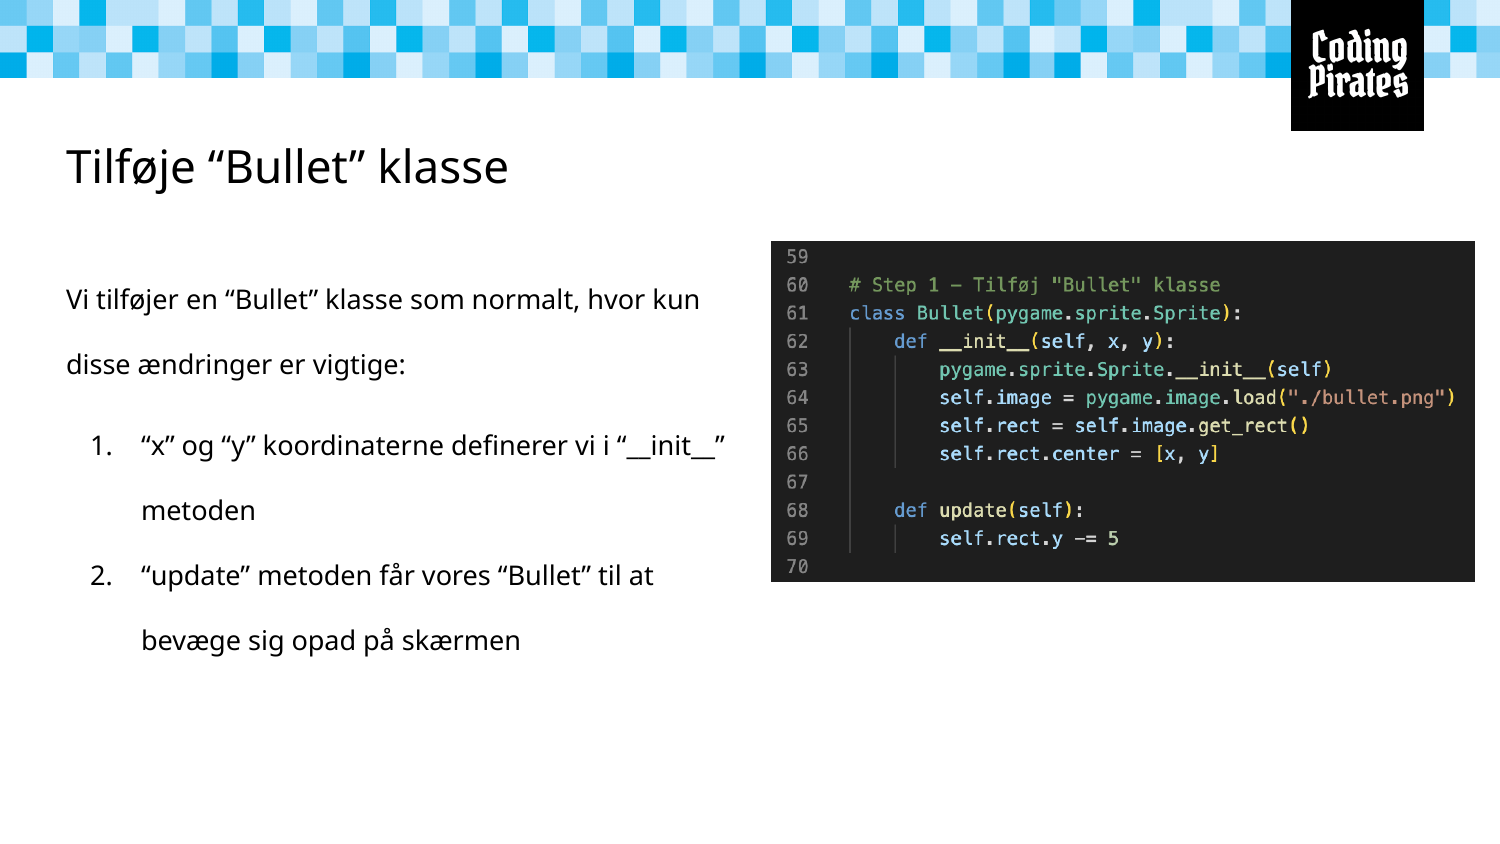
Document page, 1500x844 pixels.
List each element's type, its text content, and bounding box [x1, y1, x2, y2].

title Tilføje “Bullet” klasse [51, 123, 1388, 217]
picture [771, 241, 1475, 582]
picture [1291, 0, 1424, 131]
list Vi tilføjer en “Bullet” klasse som normalt, hvor kun disse ændringer er vigtige: “x” og “y” koordinaterne definerer vi i “__init__” metoden “update” metoden får vores “Bullet” til at bevæge sig opad på skærmen [51, 234, 747, 800]
picture [0, 0, 1056, 78]
